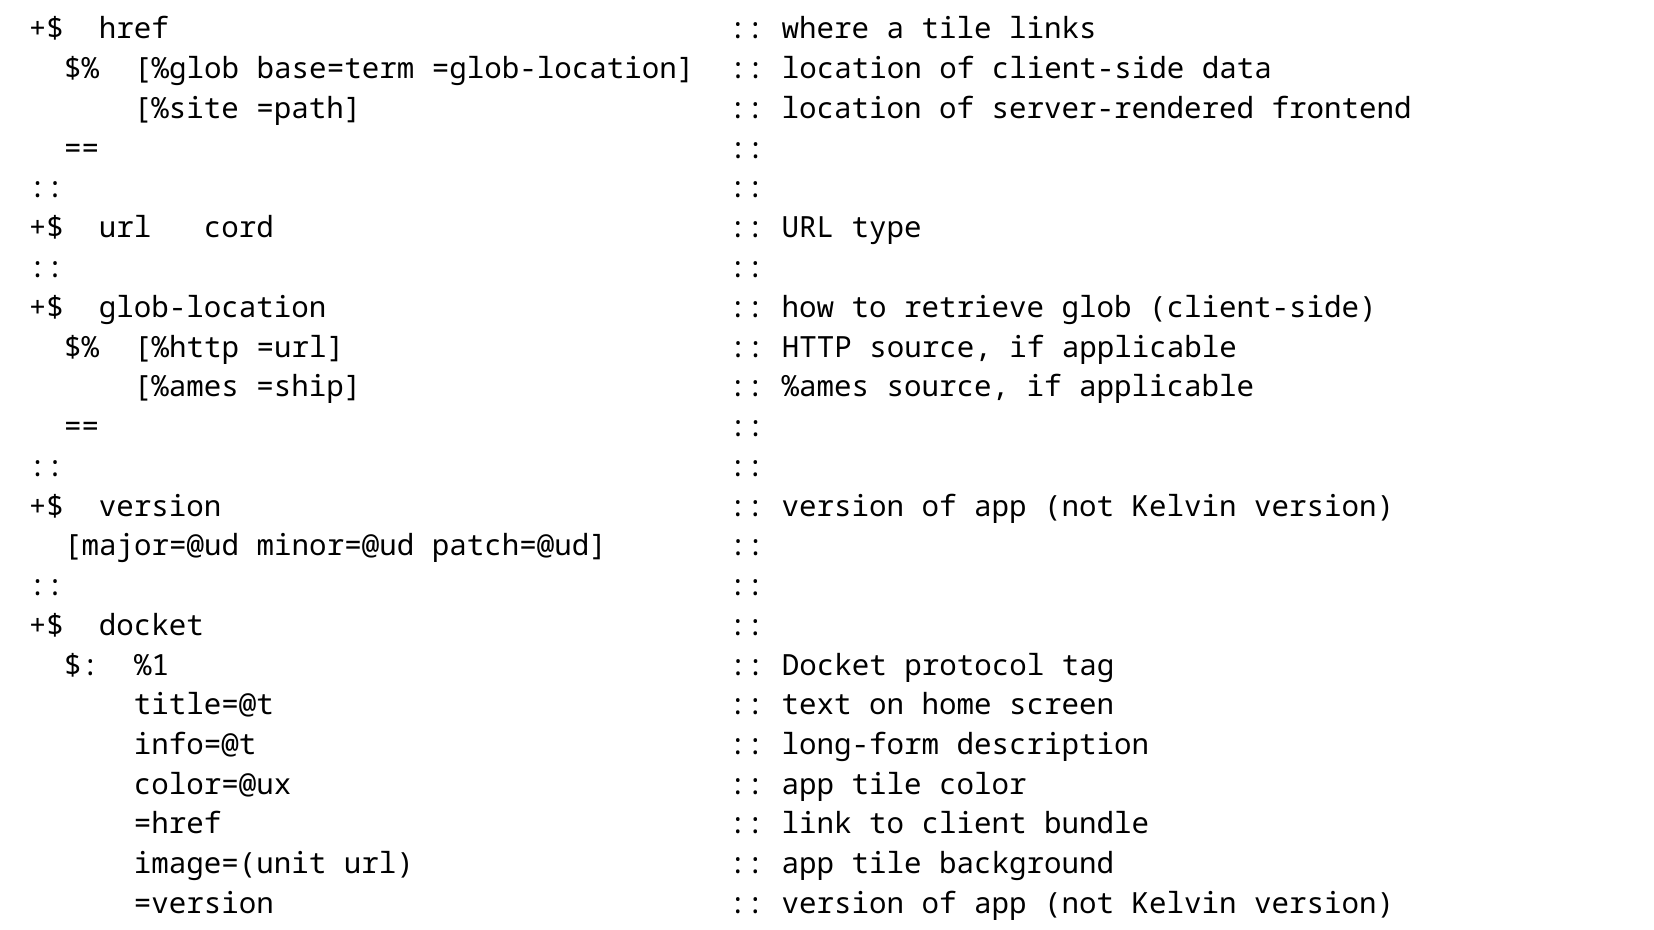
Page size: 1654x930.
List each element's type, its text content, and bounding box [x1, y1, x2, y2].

text_box +$ href :: where a tile links $% [%glob base=term =glob-location] :: location of client-side data [%site =path] :: location of server-rendered frontend == :: :: :: +$ url cord :: URL type :: :: +$ glob-location :: how to retrieve glob (client-side) $% [%http =url] :: HTTP source, if applicable [%ames =ship] :: %ames source, if applicable == :: :: :: +$ version :: version of app (not Kelvin version) [major=@ud minor=@ud patch=@ud] :: :: :: +$ docket :: $: %1 :: Docket protocol tag title=@t :: text on home screen info=@t :: long-form description color=@ux :: app tile color =href :: link to client bundle image=(unit url) :: app tile background =version :: version of app (not Kelvin version) website=url :: URL to open on click license=cord :: software release license == :: [14, 0, 1638, 930]
